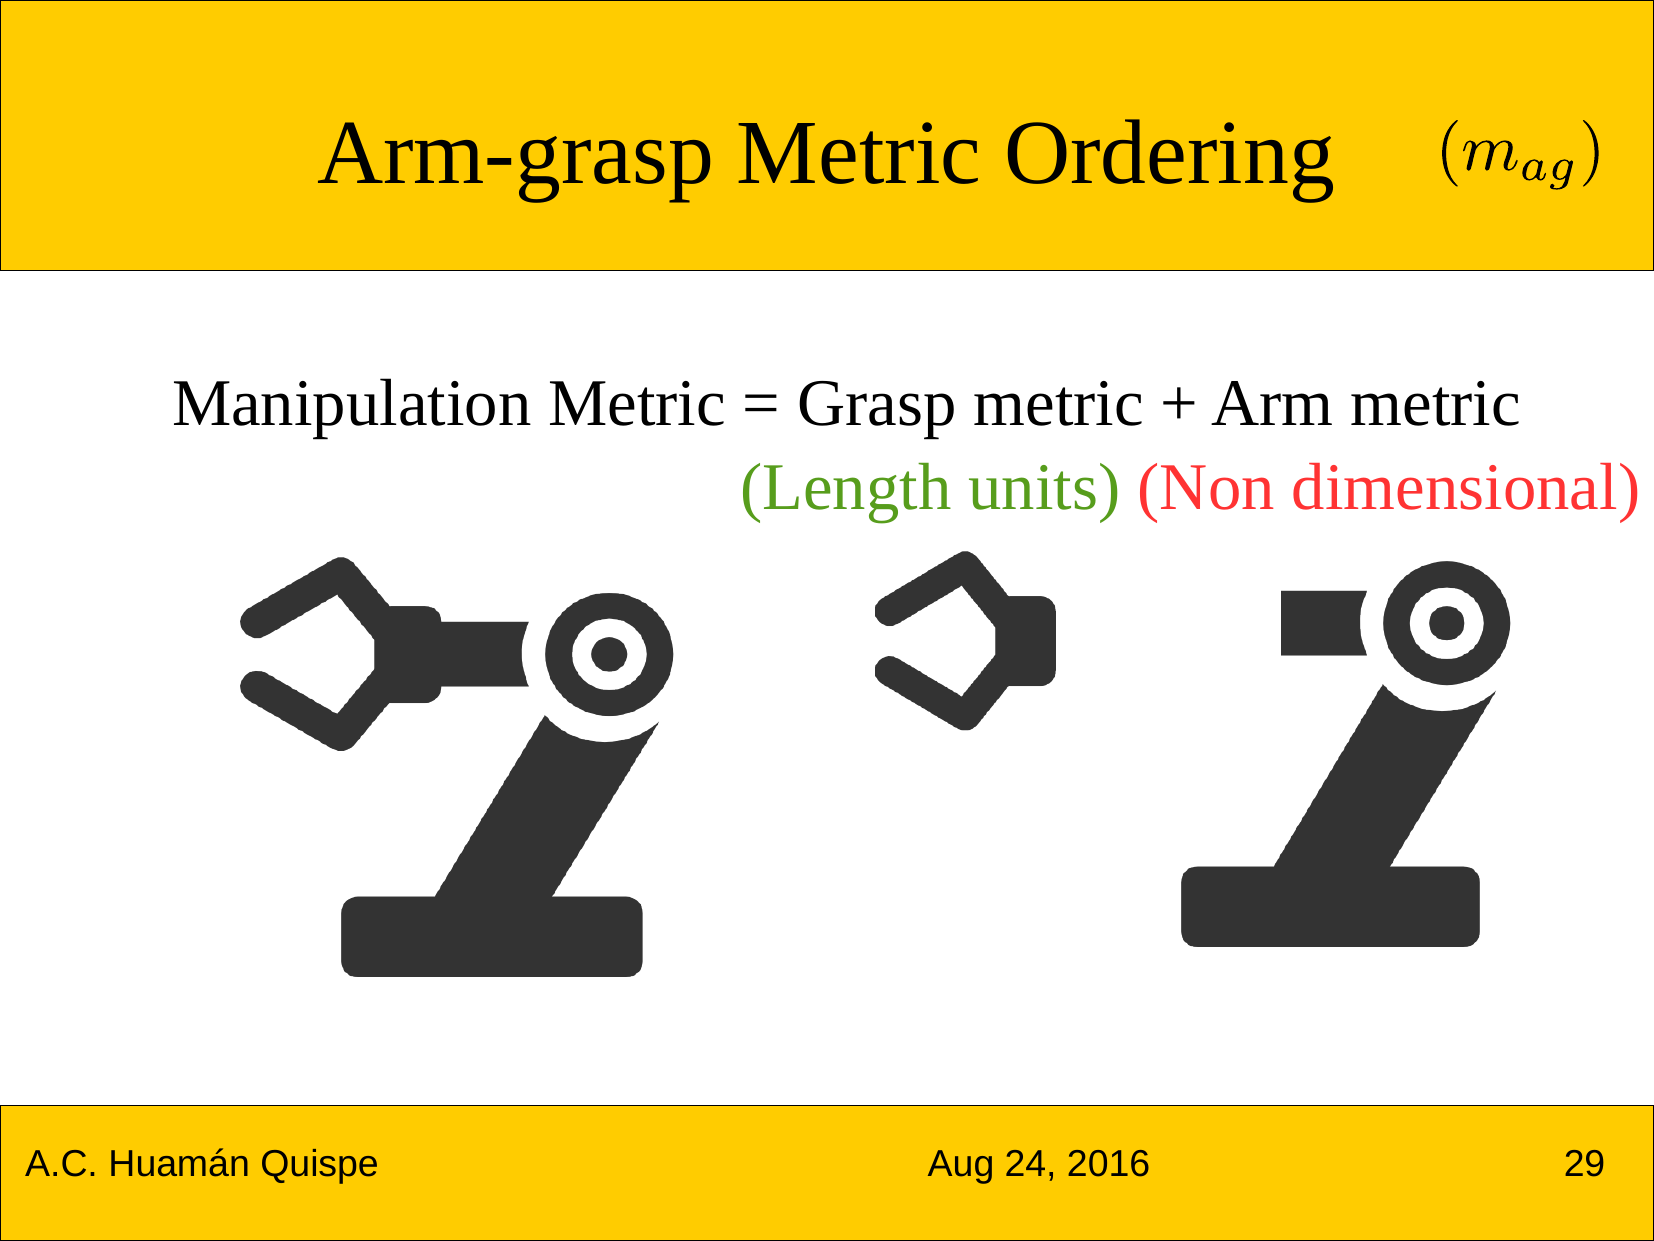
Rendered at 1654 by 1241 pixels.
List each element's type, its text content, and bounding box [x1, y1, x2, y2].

picture [1166, 556, 1512, 947]
text_box (Length units) (Non dimensional) [690, 442, 1654, 532]
text_box [1435, 120, 1606, 190]
title Arm-grasp Metric Ordering [82, 49, 1571, 257]
picture [875, 551, 1056, 734]
list Manipulation Metric = Grasp metric + Arm metric [84, 366, 1540, 482]
picture [240, 557, 676, 977]
